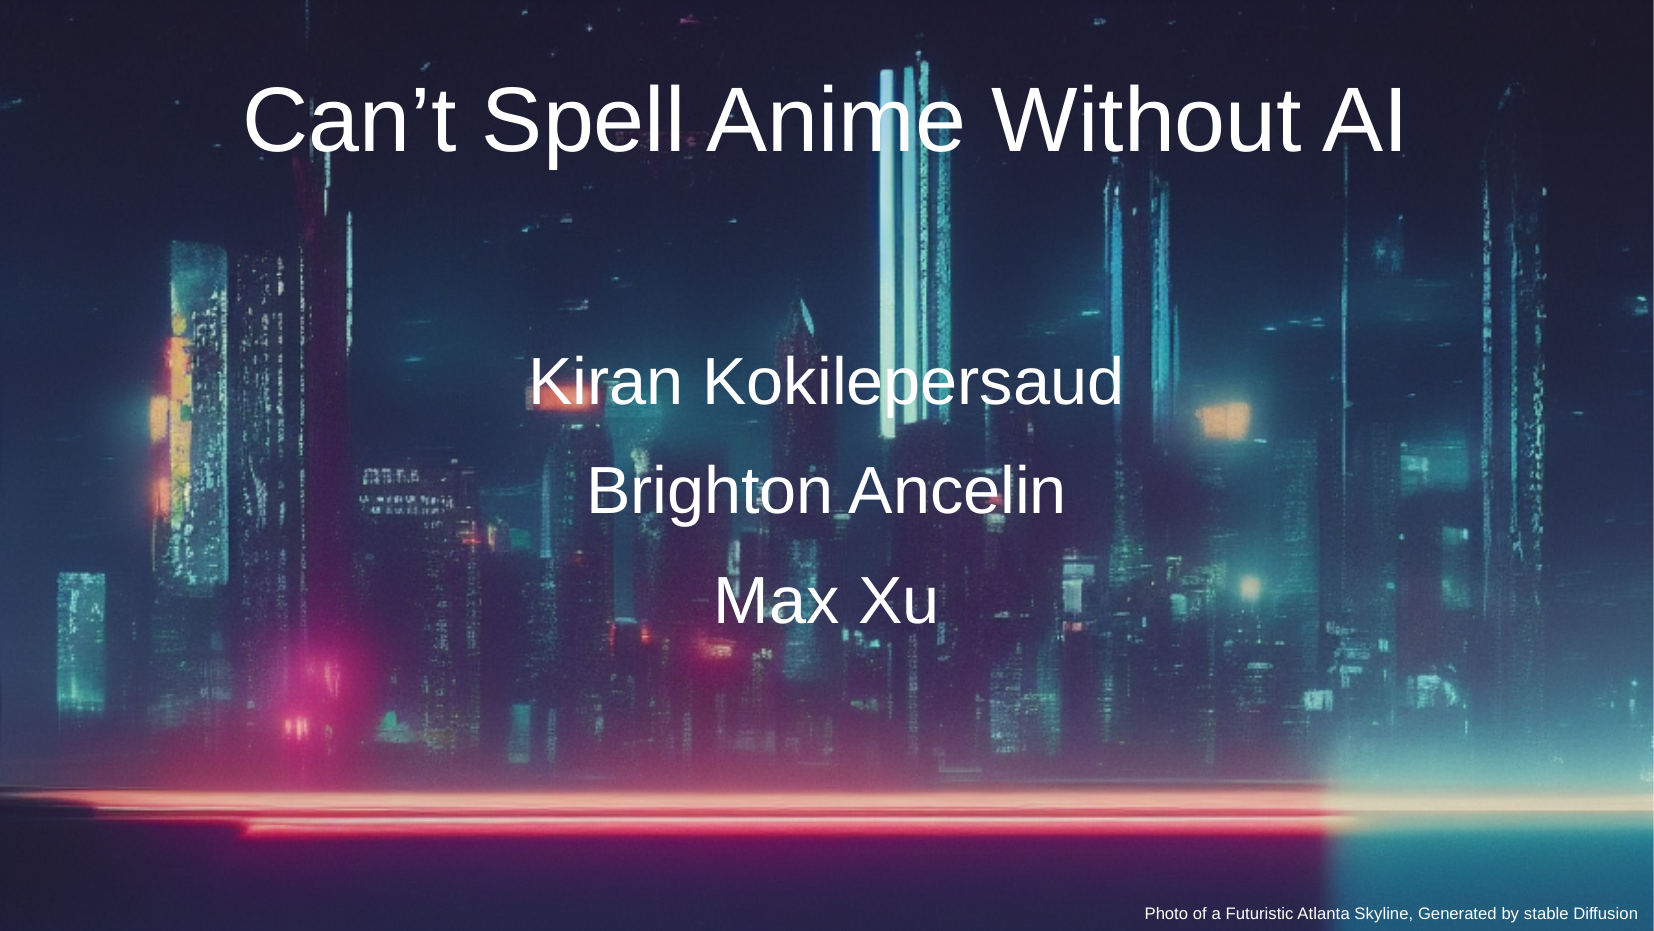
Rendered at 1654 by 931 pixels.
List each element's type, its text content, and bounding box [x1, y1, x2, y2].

title Can’t Spell Anime Without AI [82, 37, 1571, 193]
subtitle Kiran Kokilepersaud Brighton Ancelin Max Xu [82, 217, 1571, 758]
picture [0, 0, 1654, 931]
text_box Photo of a Futuristic Atlanta Skyline, Generated by stable Diffusion [1129, 896, 1654, 931]
